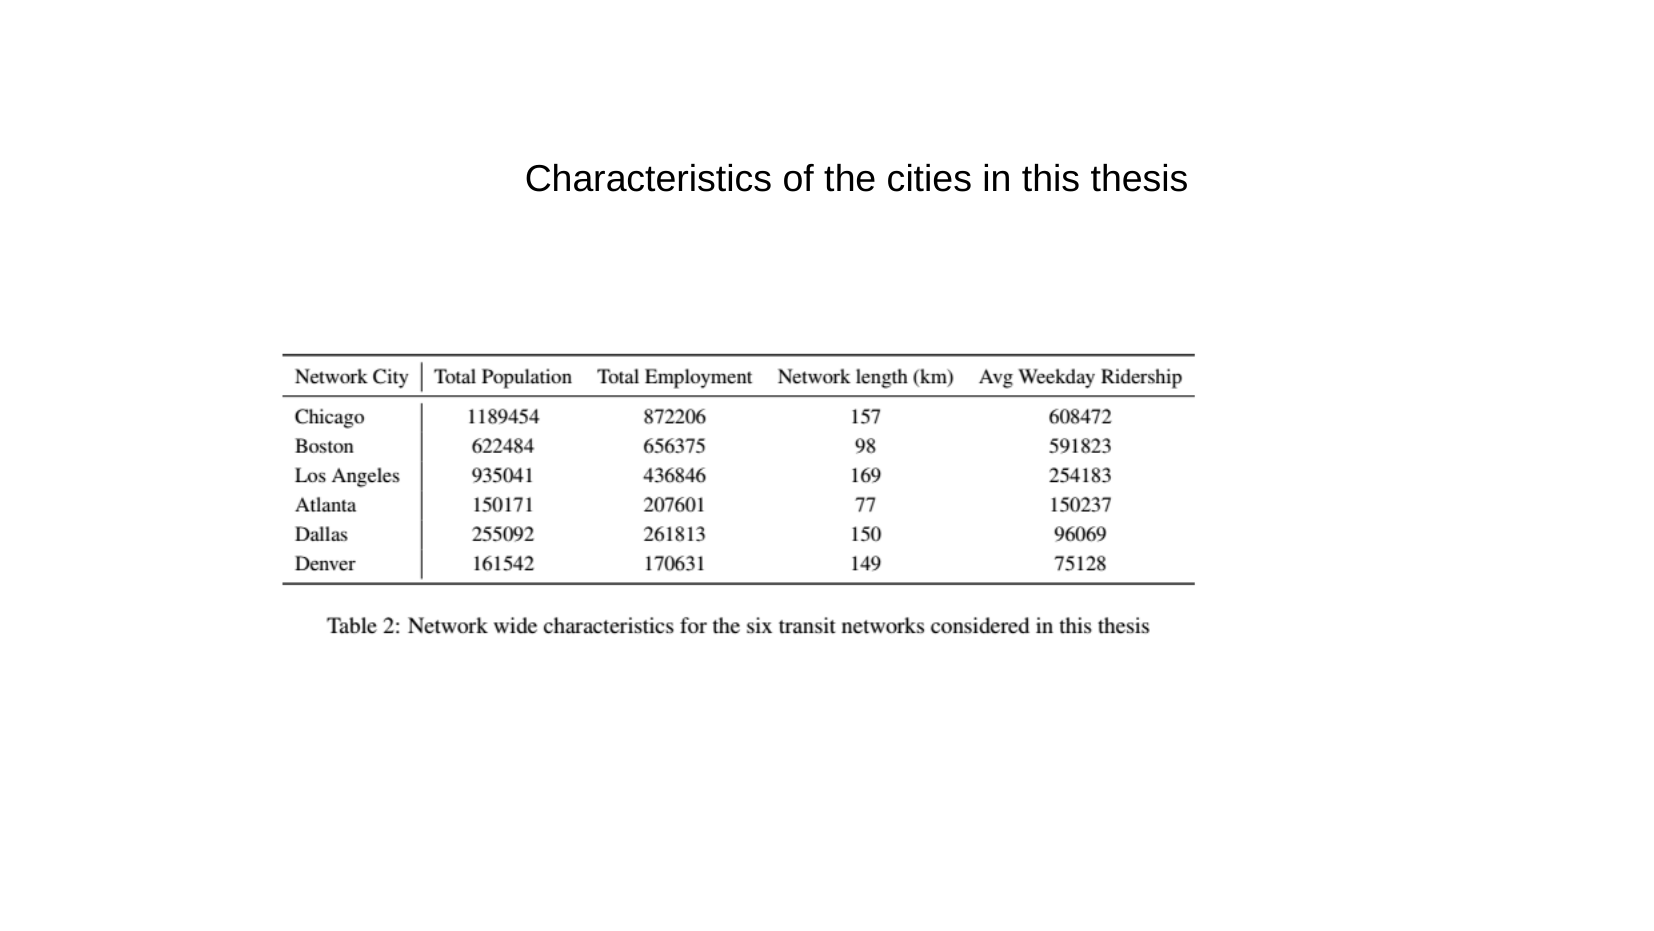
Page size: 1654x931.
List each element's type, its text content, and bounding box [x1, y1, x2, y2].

text_box Characteristics of the cities in this thesis [510, 150, 1204, 207]
picture [260, 310, 1231, 684]
